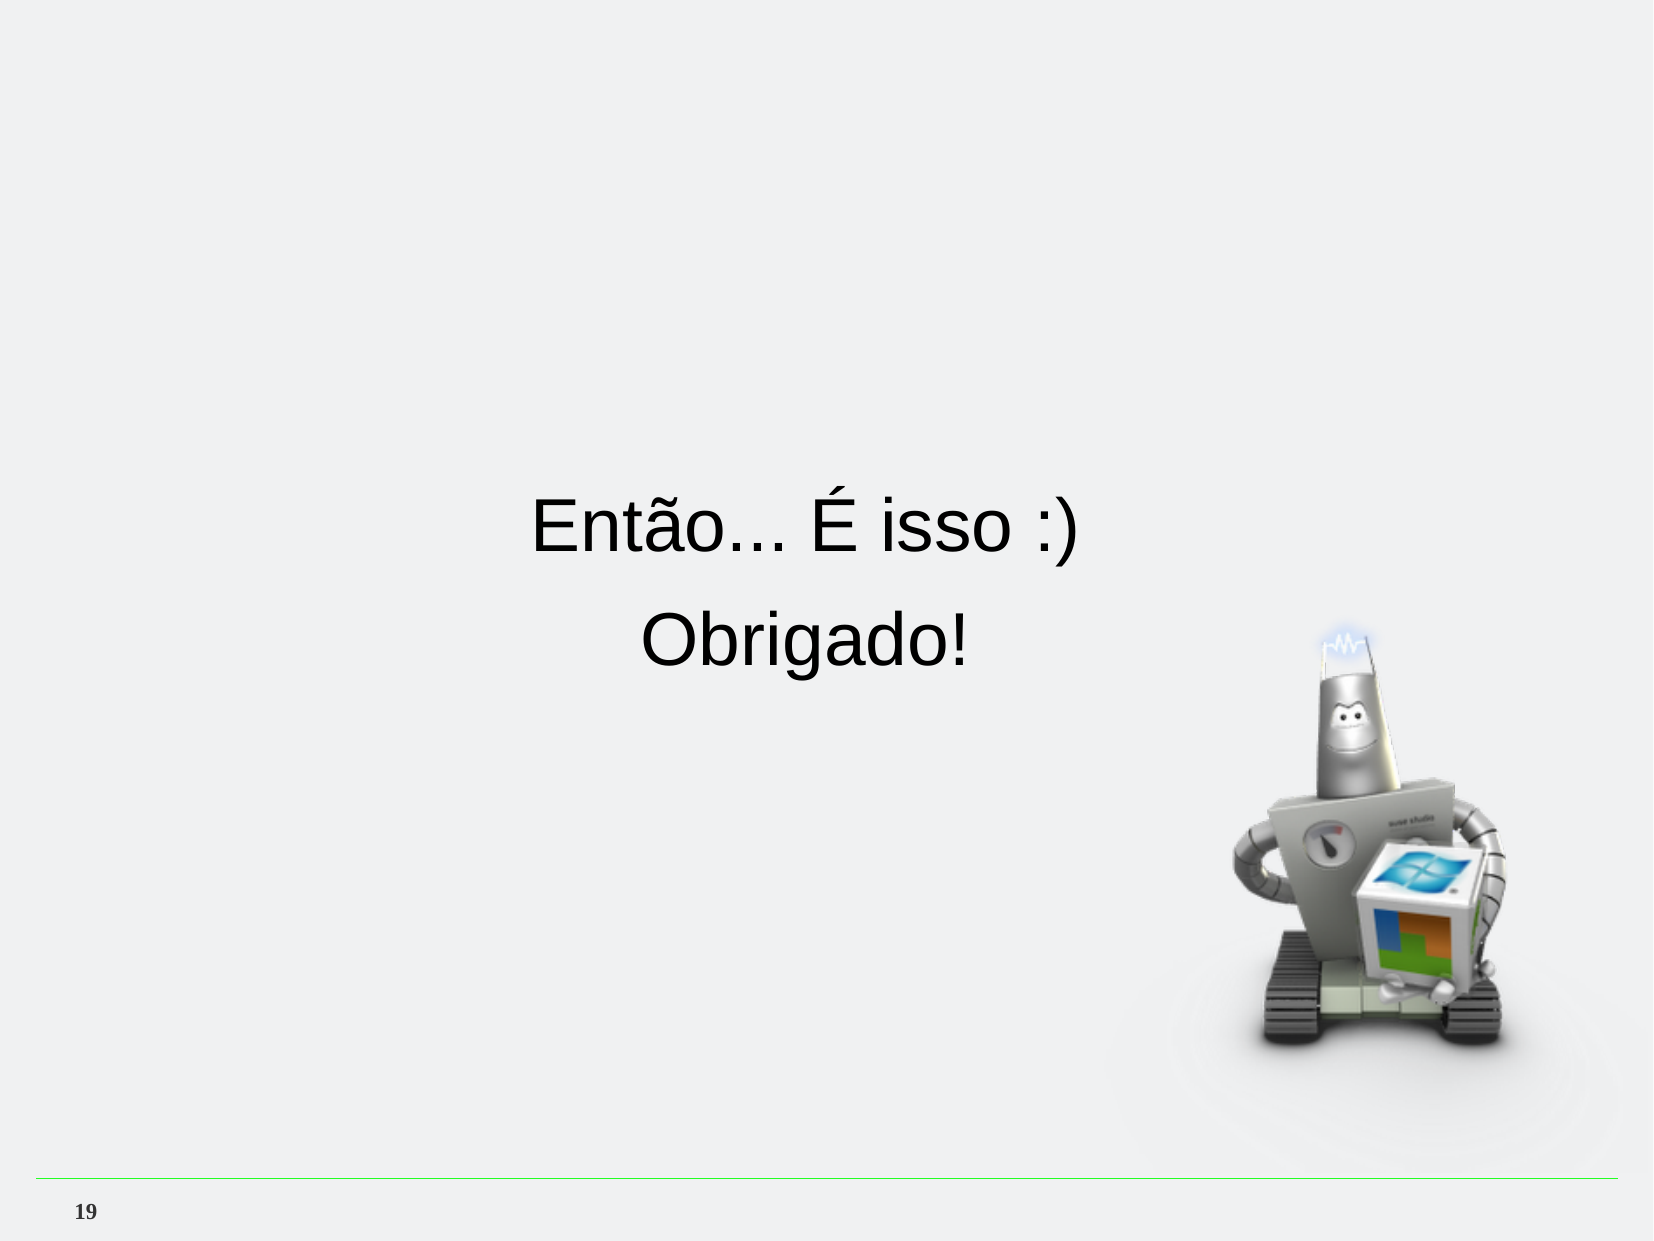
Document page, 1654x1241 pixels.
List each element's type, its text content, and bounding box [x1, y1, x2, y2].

picture [0, 0, 1654, 1241]
list Então... É isso :) Obrigado! [40, 483, 1501, 866]
